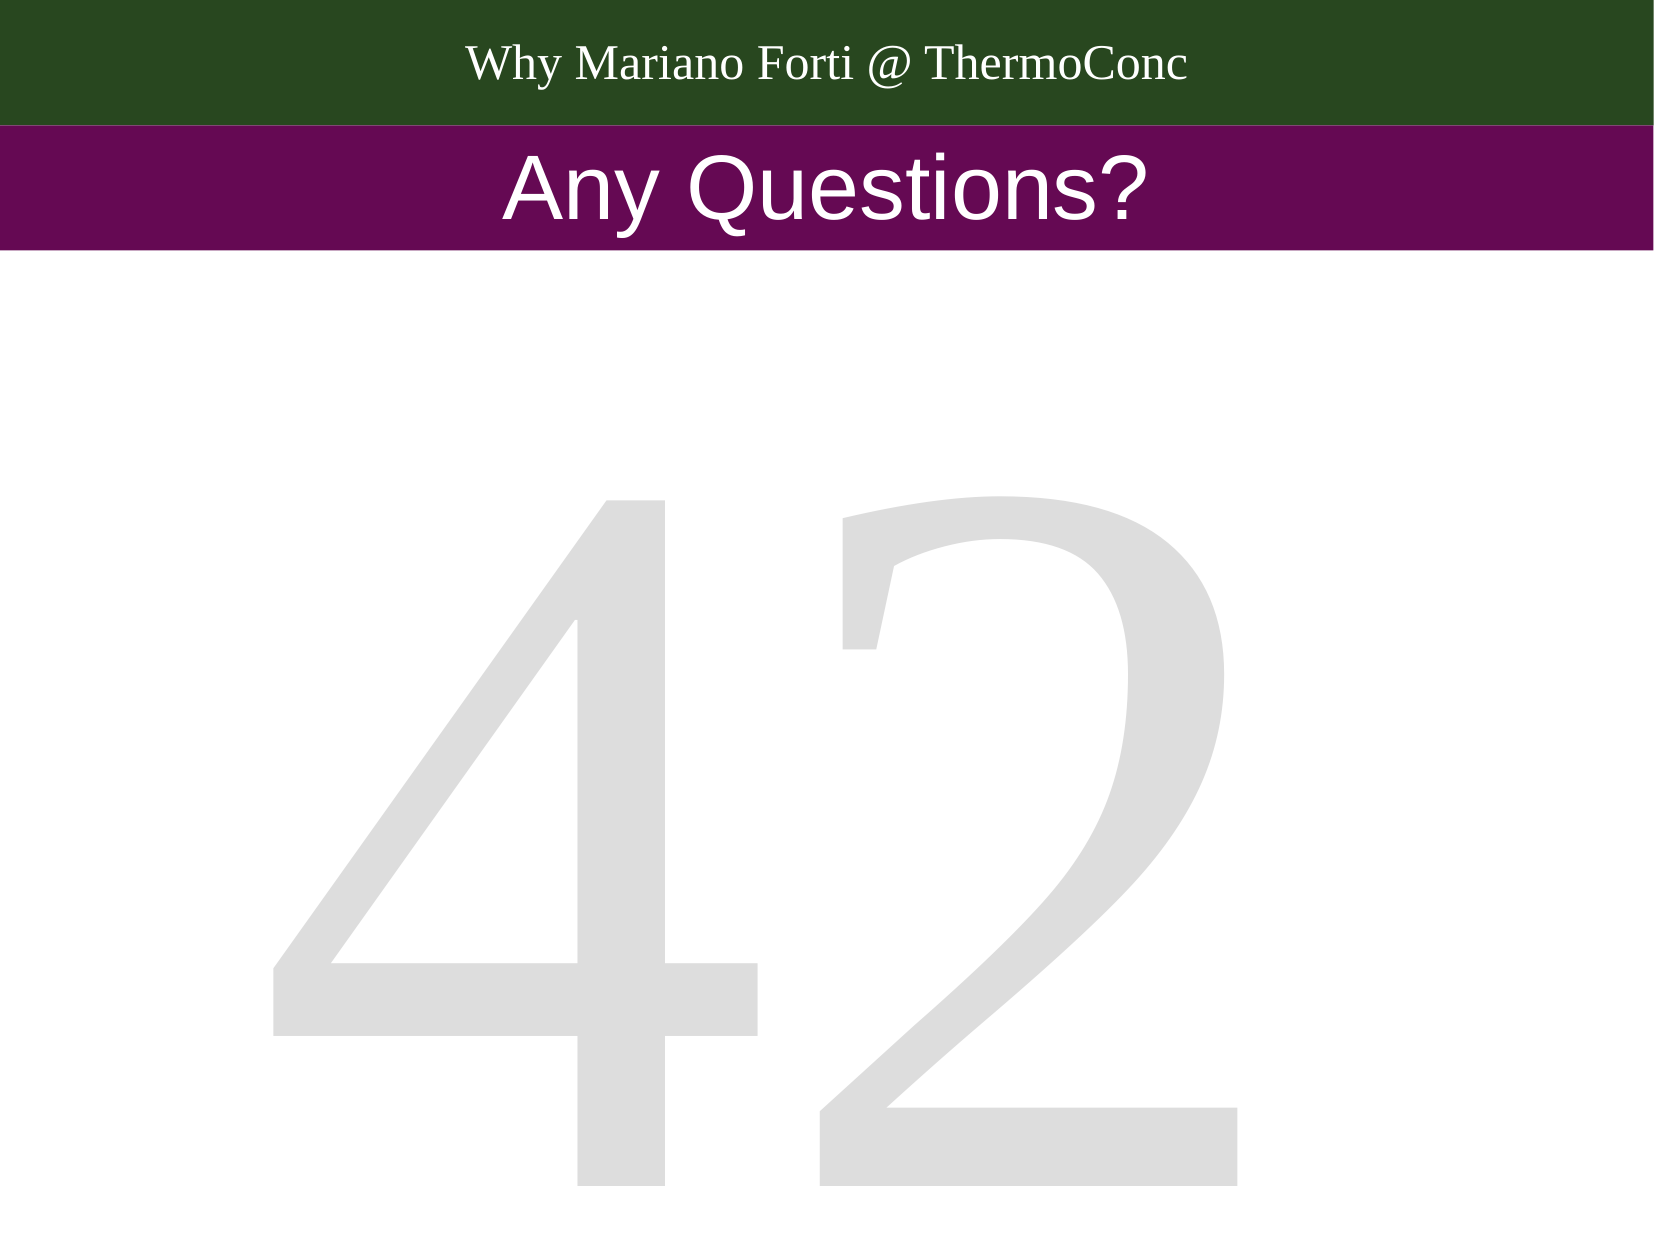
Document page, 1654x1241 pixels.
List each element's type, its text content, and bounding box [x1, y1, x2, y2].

title Any Questions? [0, 125, 1654, 251]
text_box 42 [238, 250, 1311, 1241]
